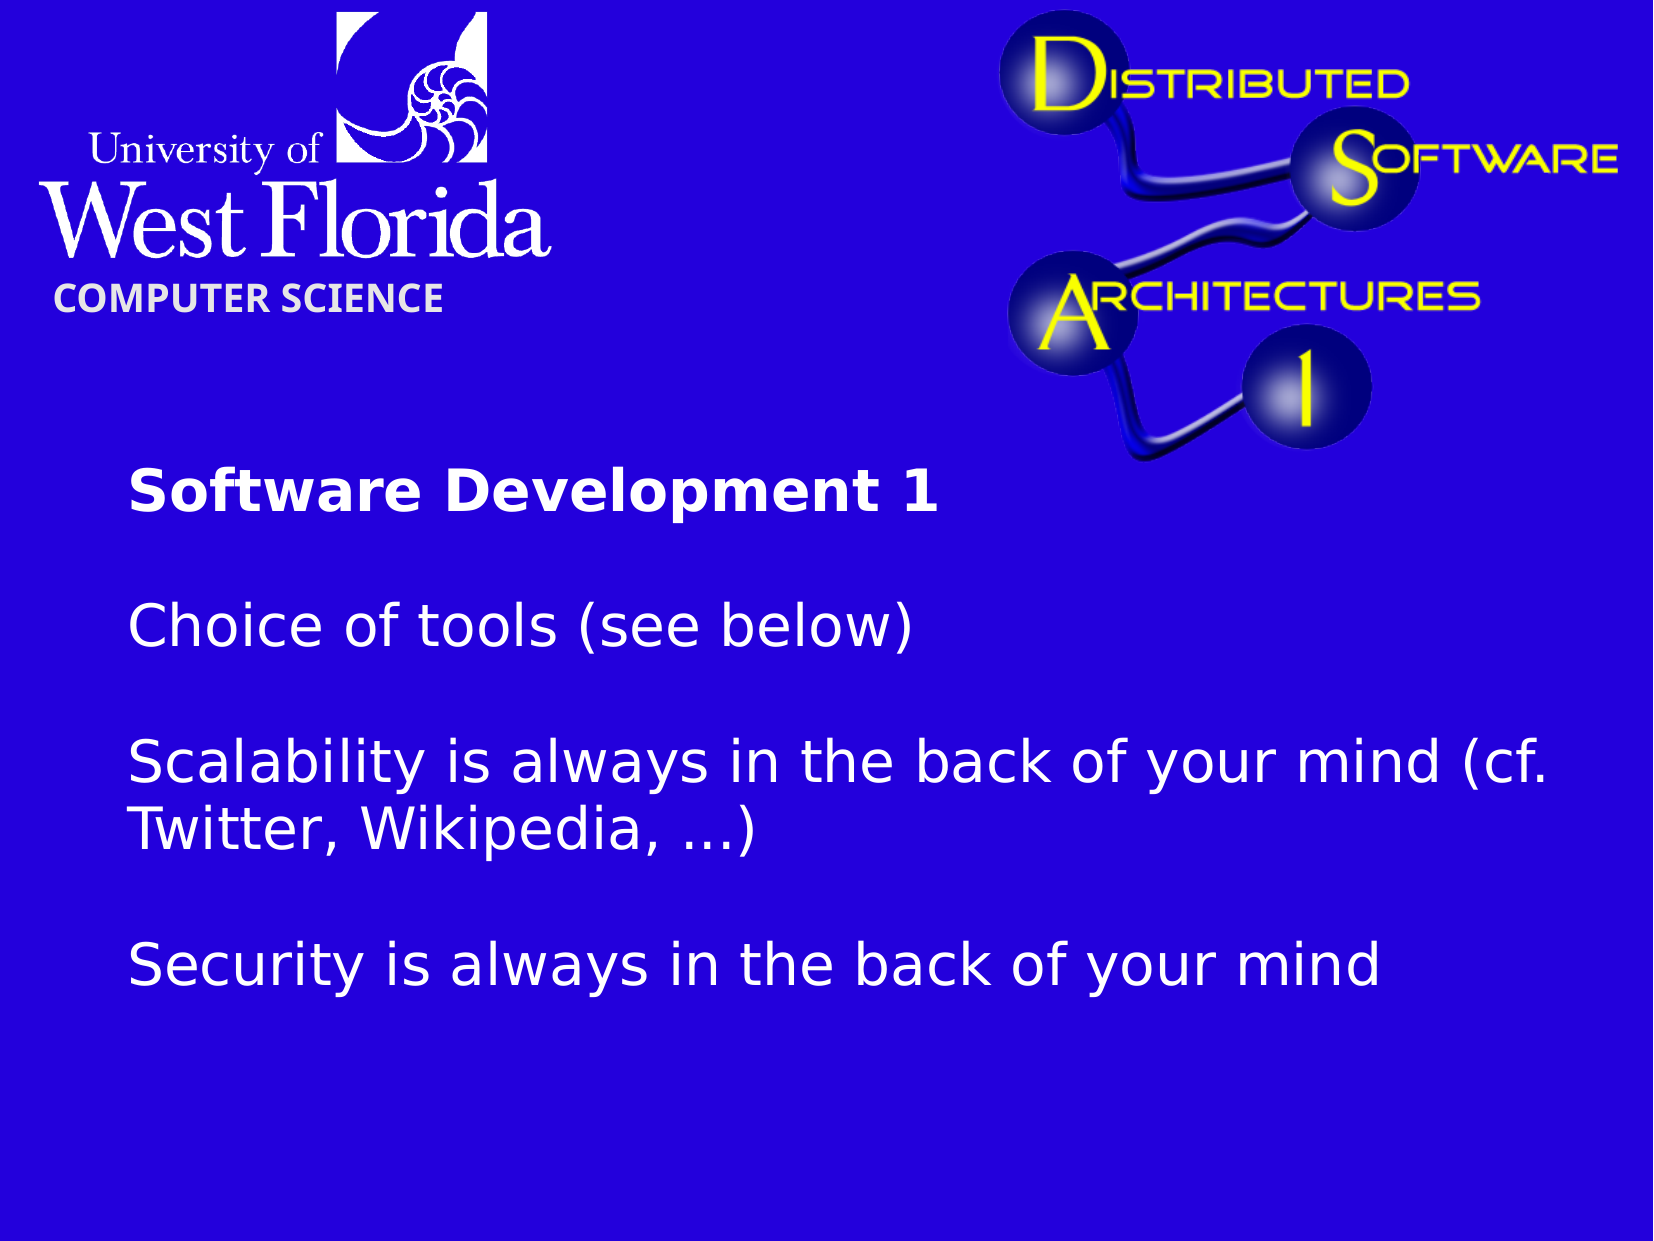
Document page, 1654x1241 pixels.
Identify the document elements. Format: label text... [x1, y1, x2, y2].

picture [37, 0, 559, 262]
picture [910, 0, 1653, 506]
text_box COMPUTER SCIENCE [37, 262, 563, 334]
text_box Software Development 1 Choice of tools (see below) Scalability is always in the back of your mind (cf. Twitter, Wikipedia, ...) Security is always in the back of your mind [112, 450, 1613, 1137]
